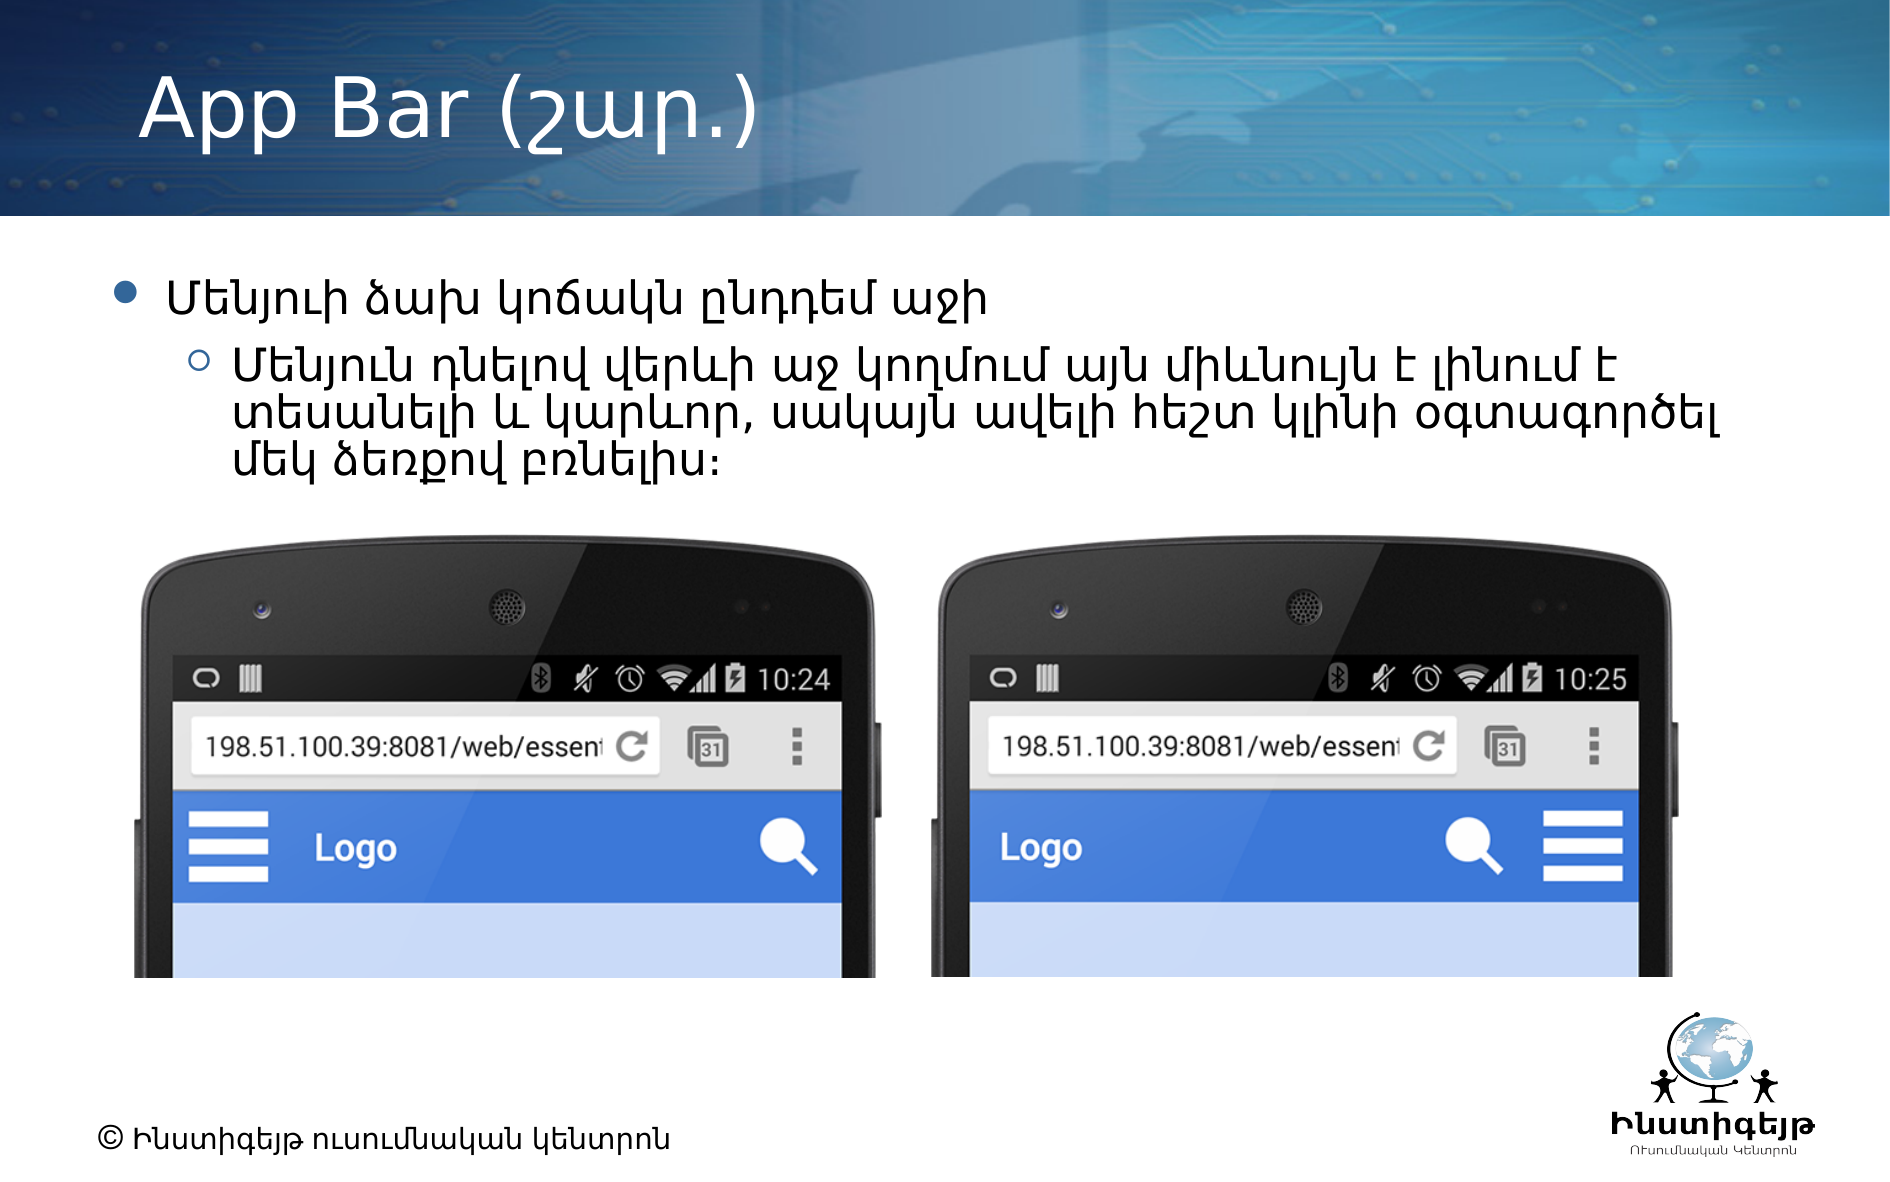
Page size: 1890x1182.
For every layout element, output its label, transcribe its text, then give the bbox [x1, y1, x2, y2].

text_box App Bar (շար.) [138, 82, 1801, 89]
picture [134, 534, 882, 978]
picture [931, 534, 1679, 977]
picture [1612, 1012, 1815, 1157]
list Մենյուի ձախ կոճակն ընդդեմ աջի Մենյուն դնելով վերևի աջ կողմում այն միևնույն է լինում է տեսանելի և կարևոր, սակայն ավելի հեշտ կլինի օգտագործել մեկ ձեռքով բռնելիս։ [110, 276, 1801, 297]
picture [0, 0, 1890, 216]
